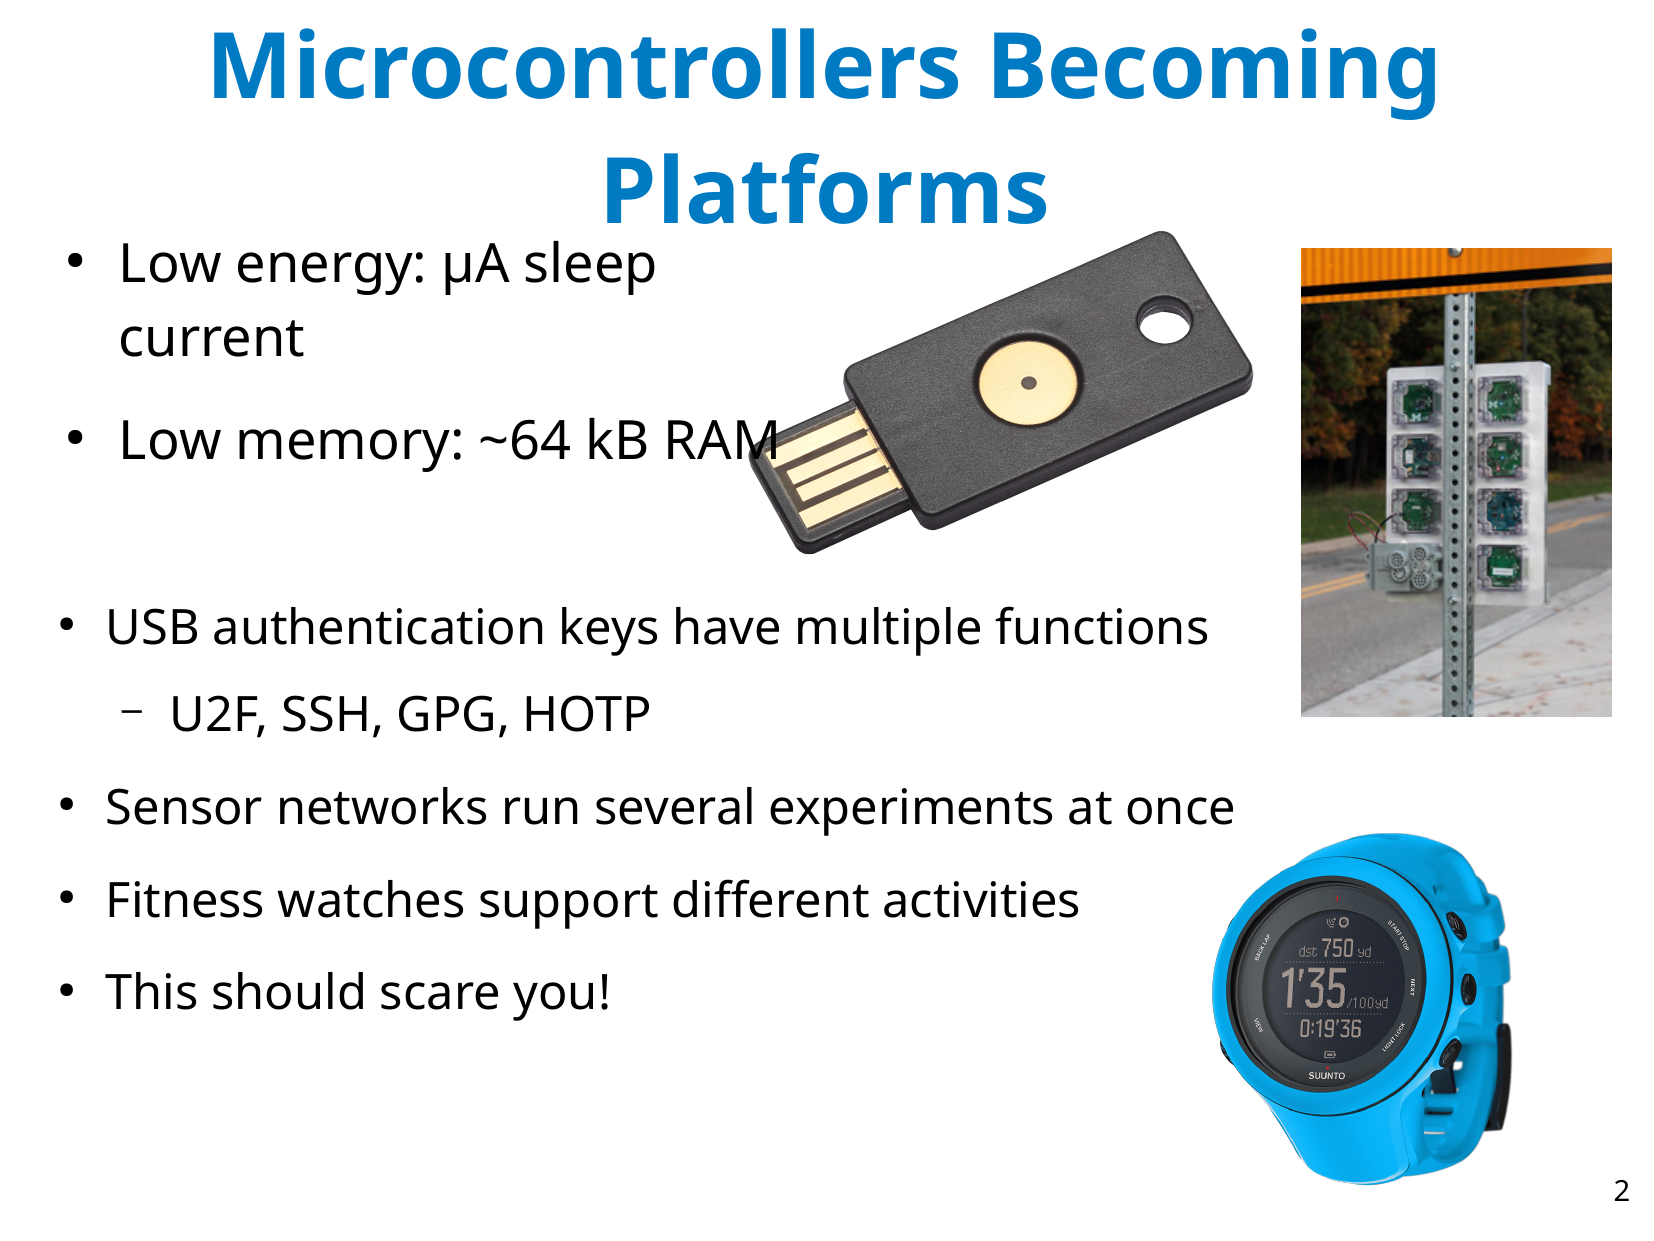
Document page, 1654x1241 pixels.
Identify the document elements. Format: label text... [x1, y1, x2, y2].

list Low energy: μA sleep current Low memory: ~64 kB RAM [48, 213, 805, 487]
text_box Microcontrollers Becoming Platforms [0, 2, 1651, 249]
list USB authentication keys have multiple functions U2F, SSH, GPG, HOTP Sensor networks run several experiments at once Fitness watches support different activities This should scare you! [42, 591, 1408, 1026]
picture [1301, 248, 1612, 717]
picture [1156, 805, 1562, 1212]
picture [743, 218, 1259, 562]
